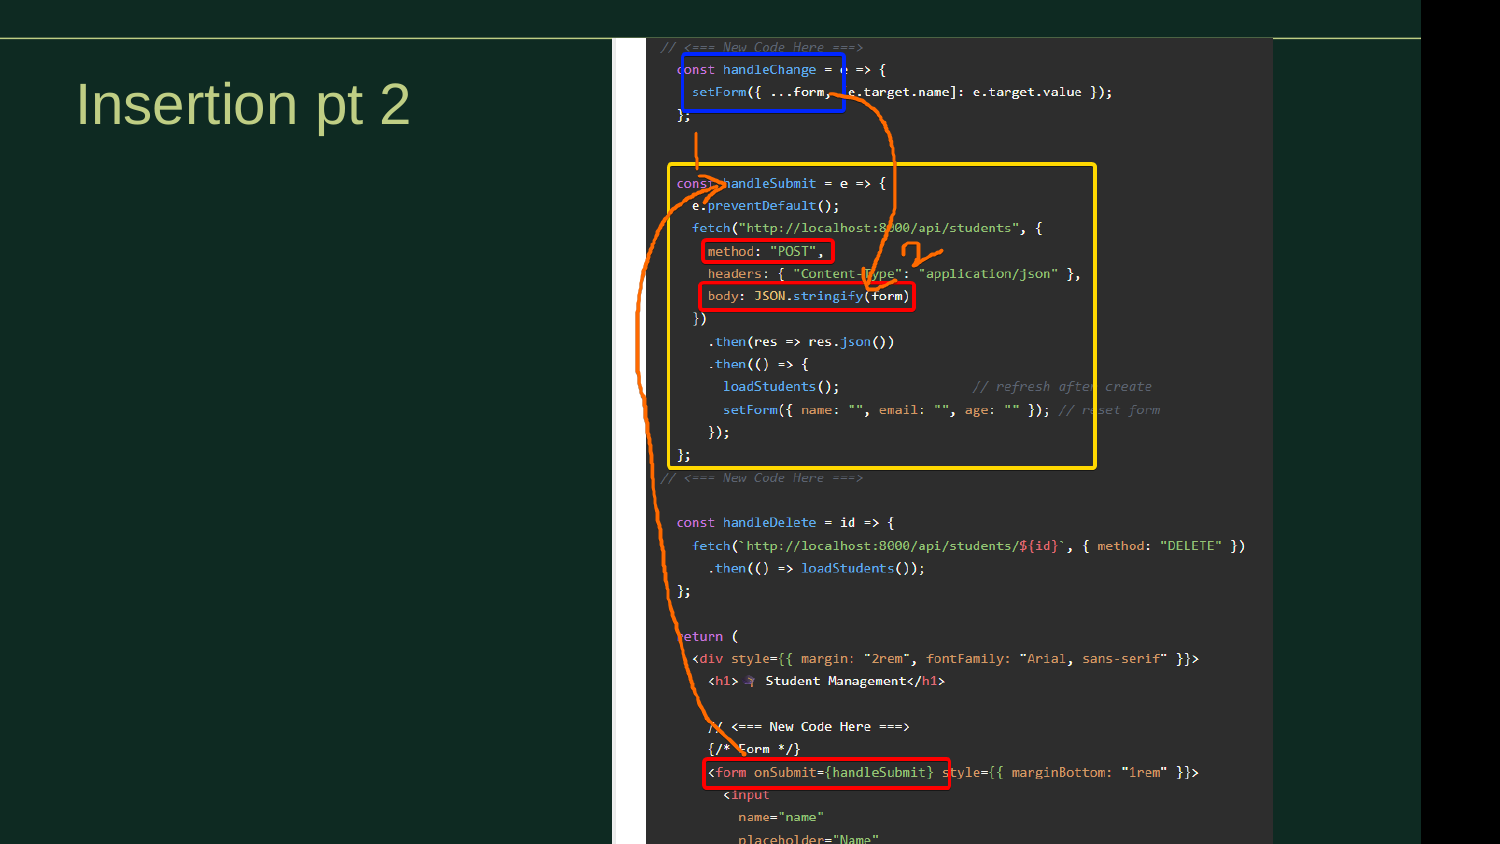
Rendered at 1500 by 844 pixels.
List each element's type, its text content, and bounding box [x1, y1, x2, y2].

title Insertion pt 2 [75, 33, 1425, 175]
picture [612, 38, 1273, 844]
